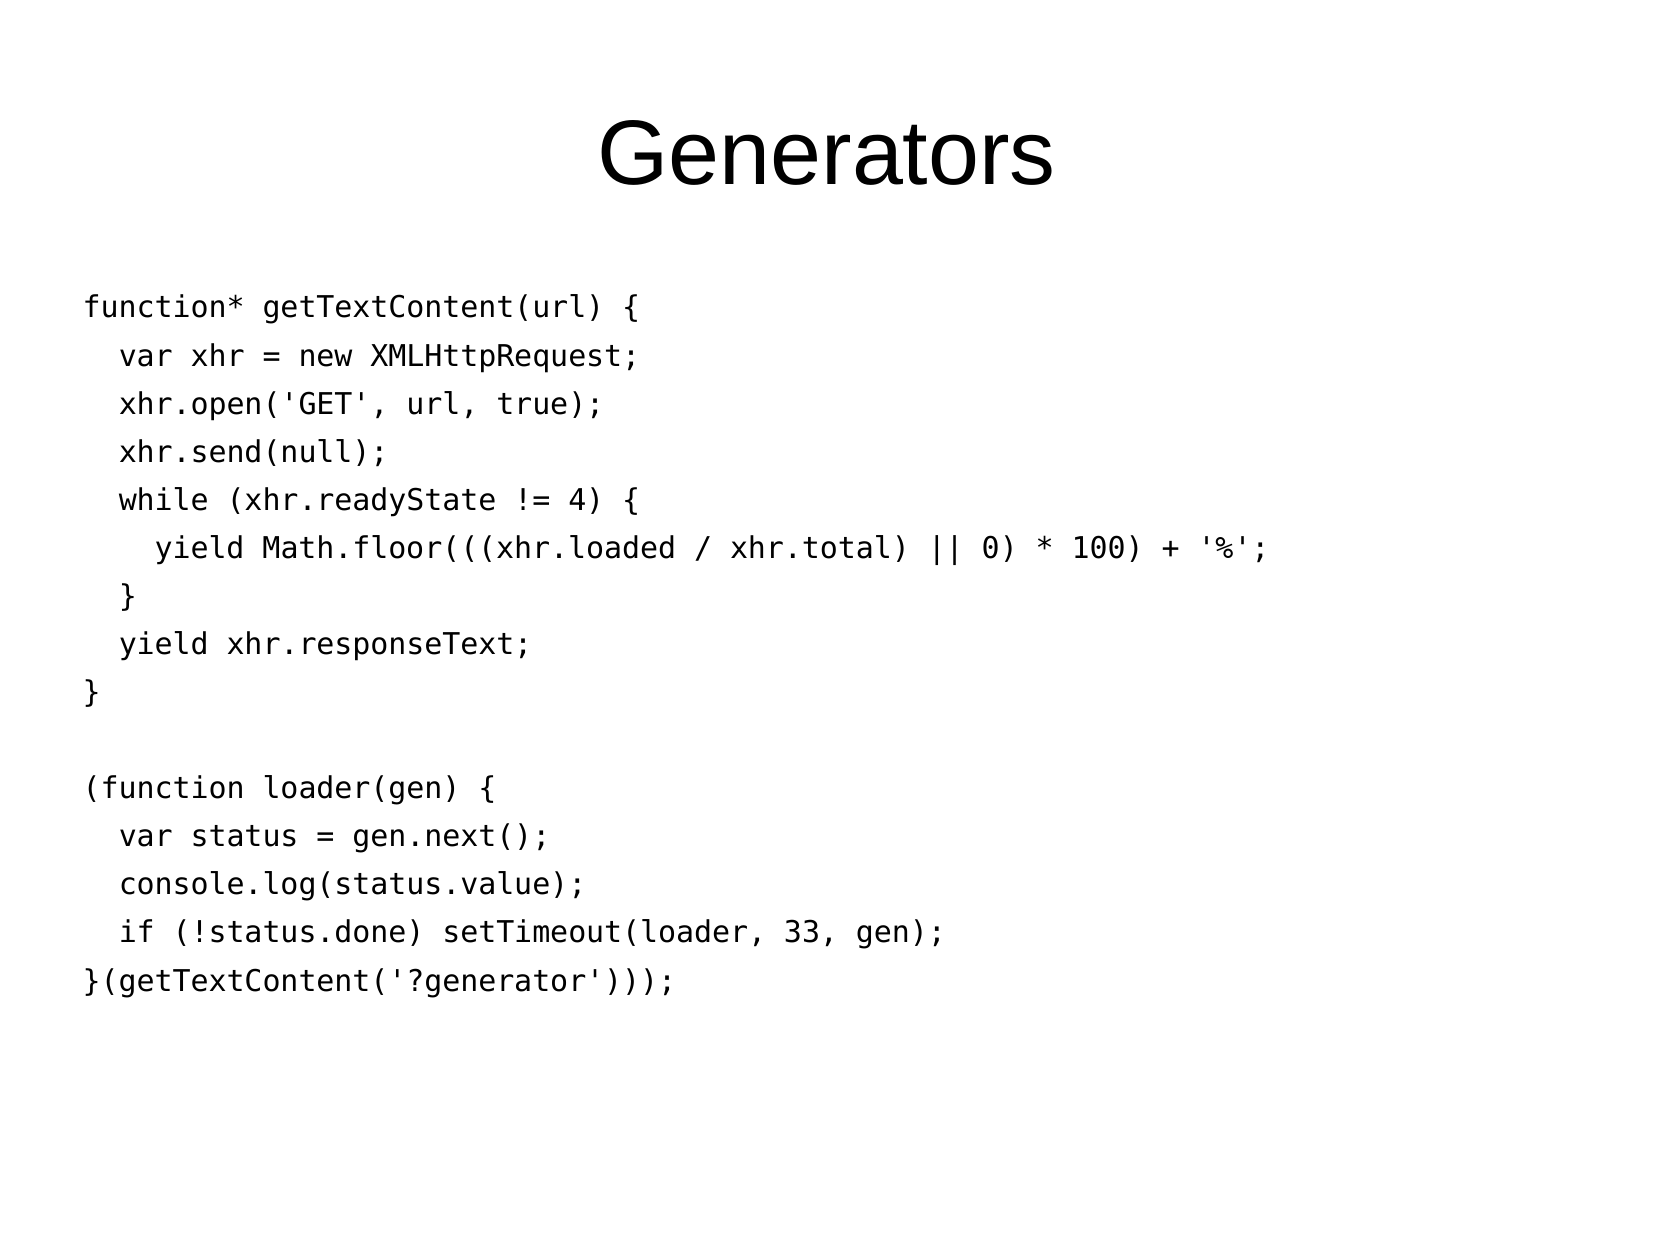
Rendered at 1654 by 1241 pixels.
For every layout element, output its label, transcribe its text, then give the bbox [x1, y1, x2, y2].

list function* getTextContent(url) { var xhr = new XMLHttpRequest; xhr.open('GET', url, true); xhr.send(null); while (xhr.readyState != 4) { yield Math.floor(((xhr.loaded / xhr.total) || 0) * 100) + '%'; } yield xhr.responseText; } (function loader(gen) { var status = gen.next(); console.log(status.value); if (!status.done) setTimeout(loader, 33, gen); }(getTextContent('?generator'))); [82, 290, 1571, 1010]
title Generators [82, 49, 1571, 257]
